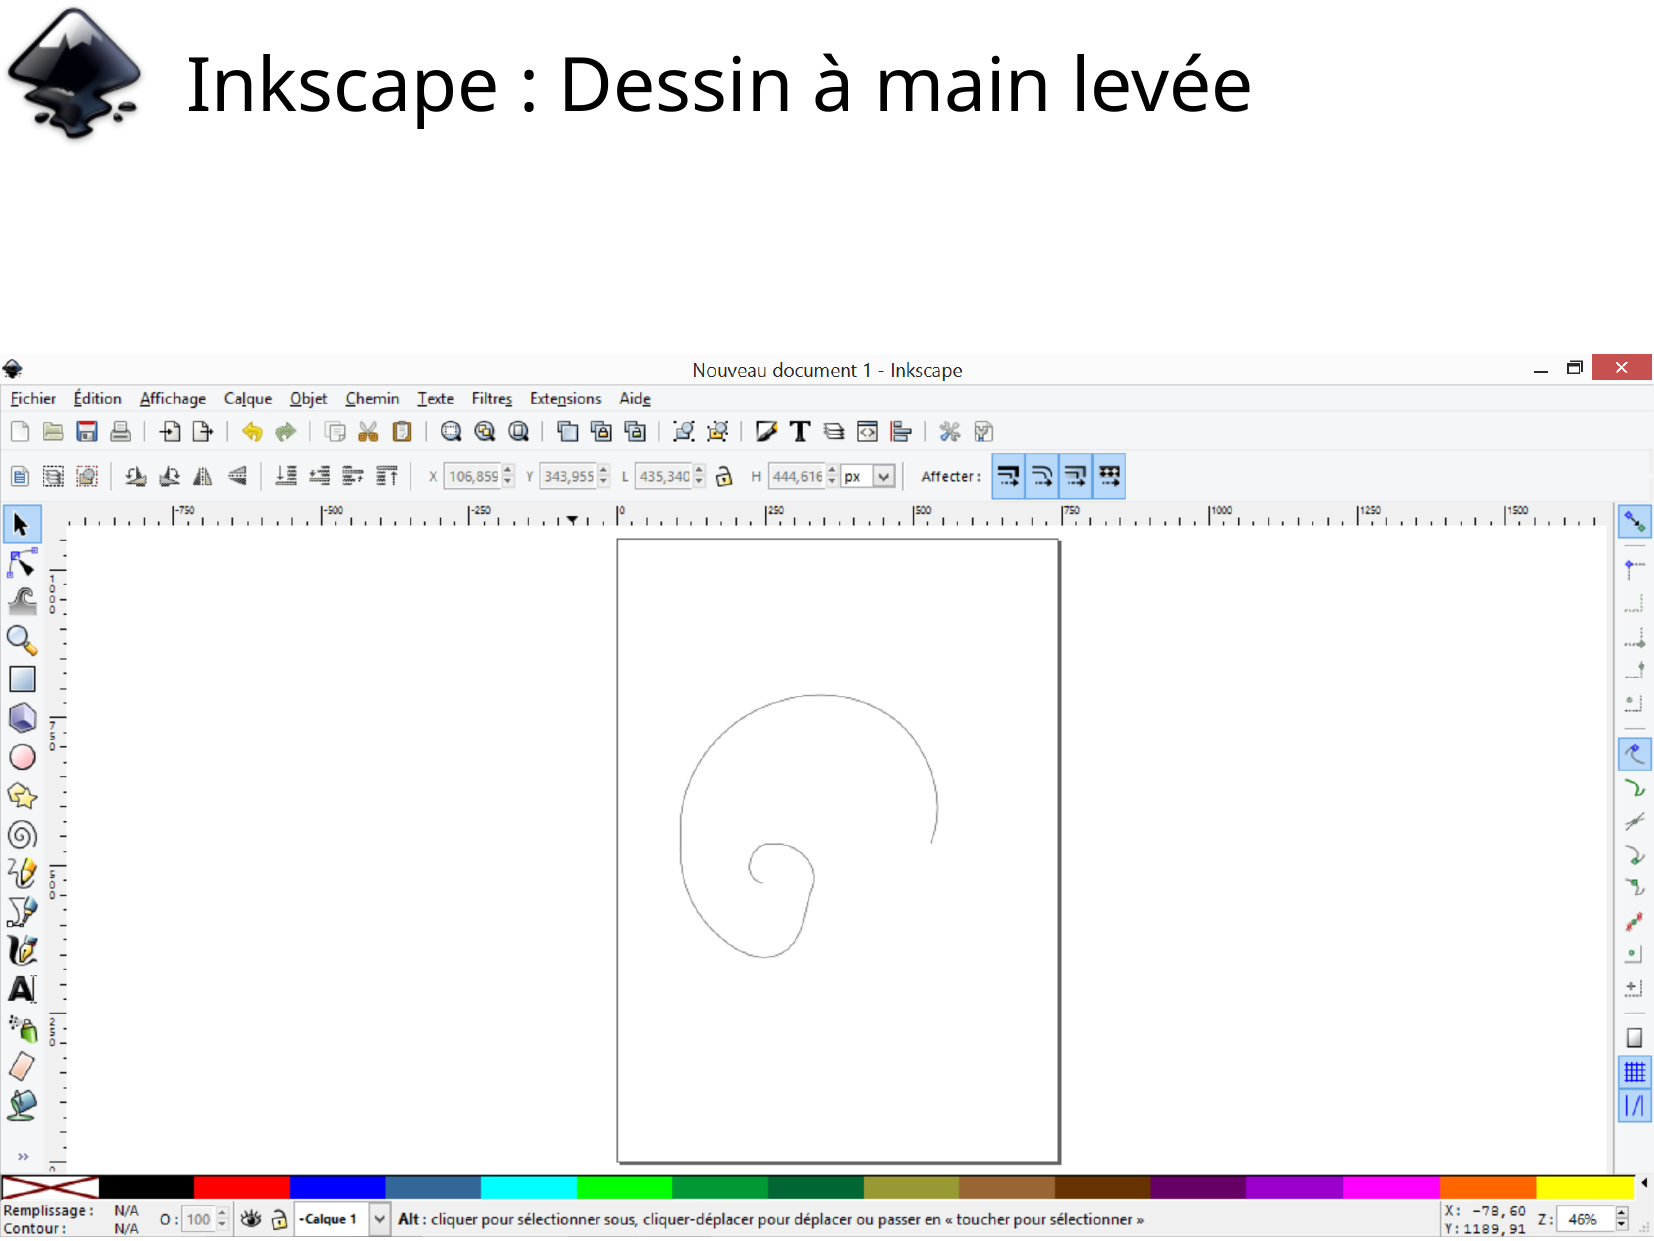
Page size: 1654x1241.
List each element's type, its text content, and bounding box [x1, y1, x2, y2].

picture [0, 354, 1654, 1237]
text_box Inkscape : Dessin à main levée [171, 23, 1630, 135]
picture [0, 0, 150, 151]
